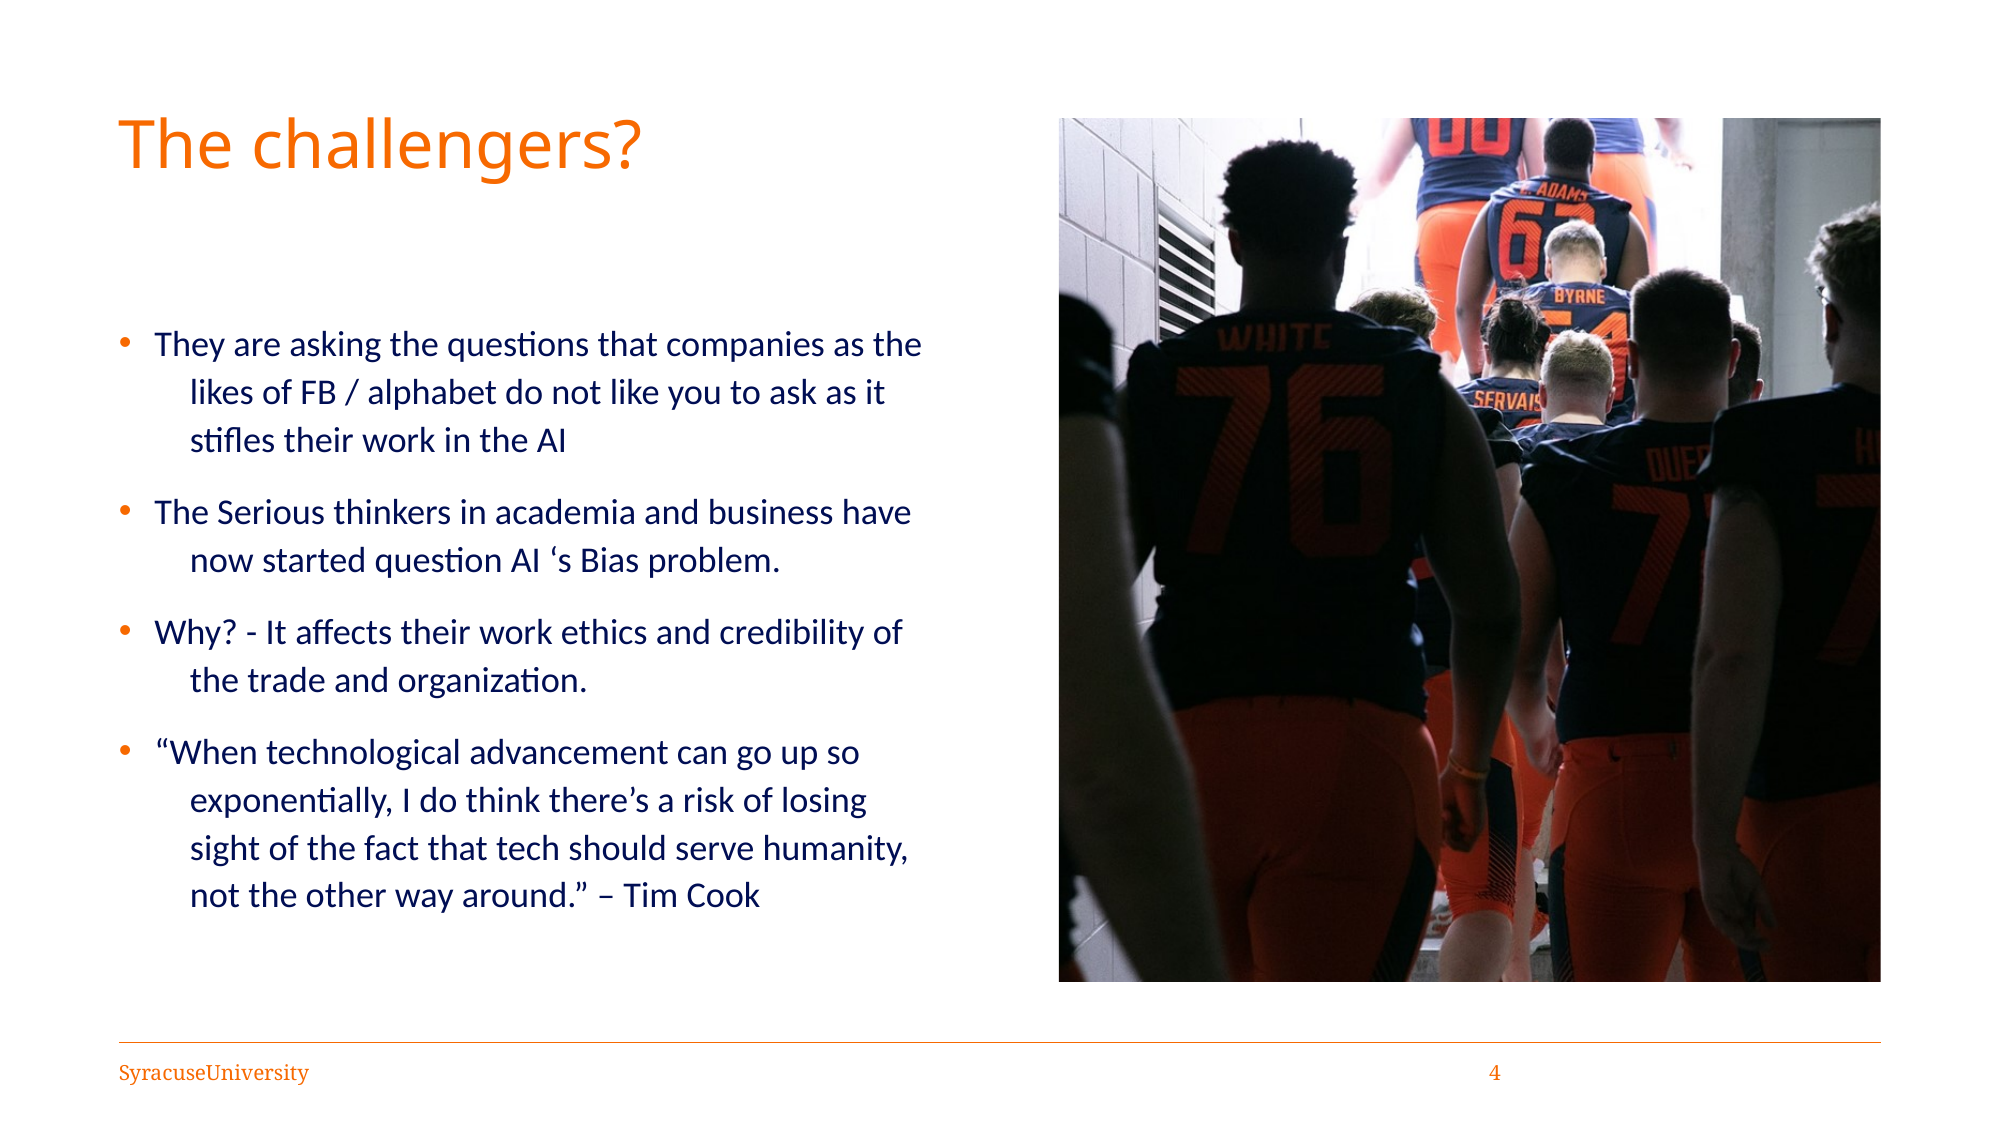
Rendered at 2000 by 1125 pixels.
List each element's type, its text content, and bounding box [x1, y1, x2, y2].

picture [1058, 118, 1881, 982]
list They are asking the questions that companies as the likes of FB / alphabet do not like you to ask as it stifles their work in the AI The Serious thinkers in academia and business have now started question AI ‘s Bias problem. Why? - It affects their work ethics and credibility of the trade and organization. “When technological advancement can go up so exponentially, I do think there’s a risk of losing sight of the fact that tech should serve humanity, not the other way around.” – Tim Cook [118, 315, 941, 916]
title The challengers? [118, 110, 1027, 144]
